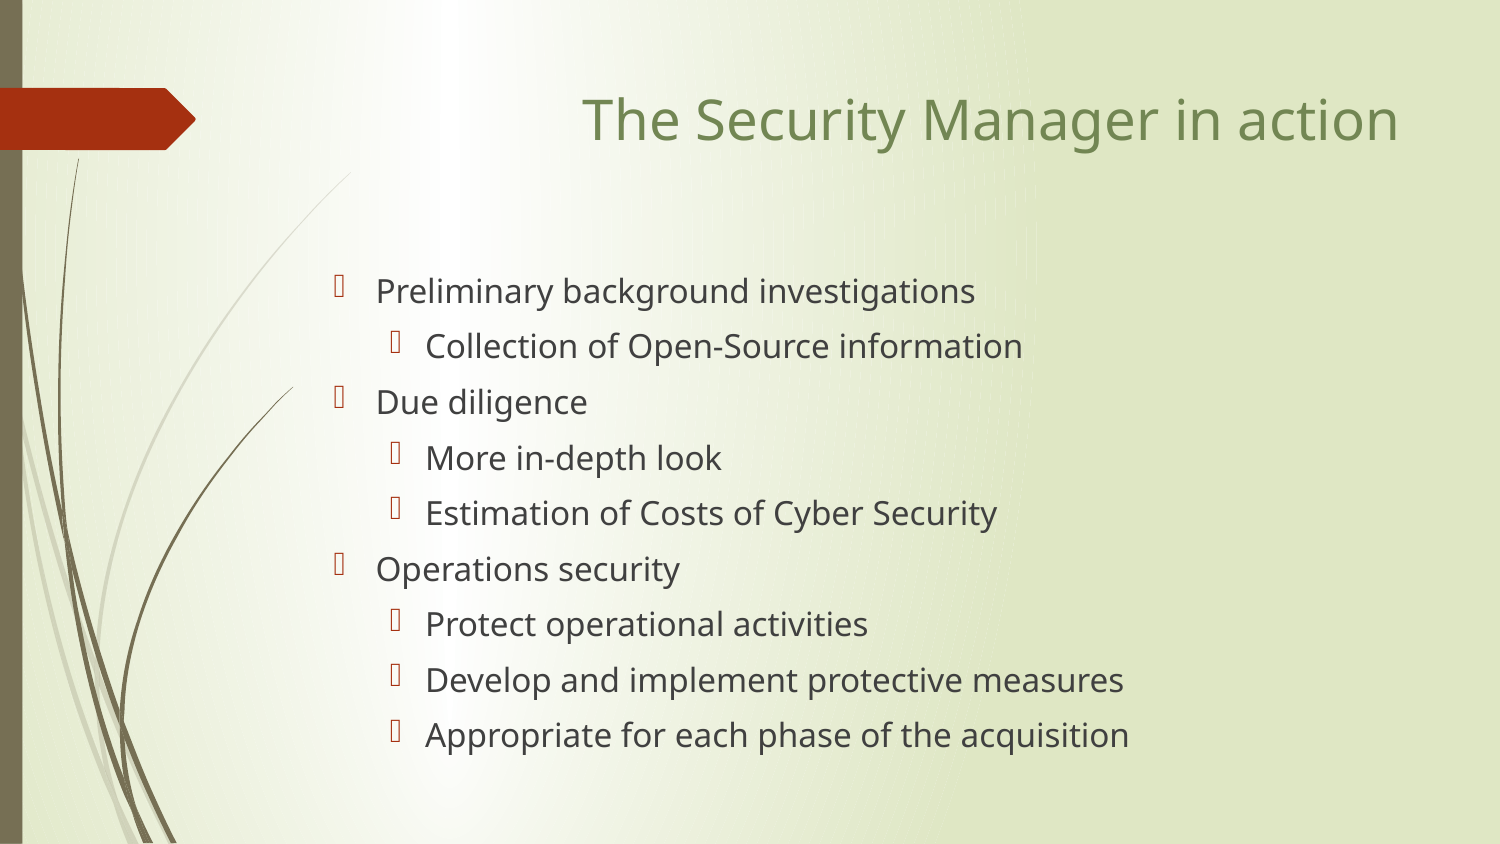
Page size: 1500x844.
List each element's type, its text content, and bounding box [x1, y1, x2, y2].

title The Security Manager in action [319, 76, 1416, 235]
list Preliminary background investigations Collection of Open-Source information Due diligence More in-depth look Estimation of Costs of Cyber Security Operations security Protect operational activities Develop and implement protective measures Appropriate for each phase of the acquisition [318, 262, 1416, 728]
